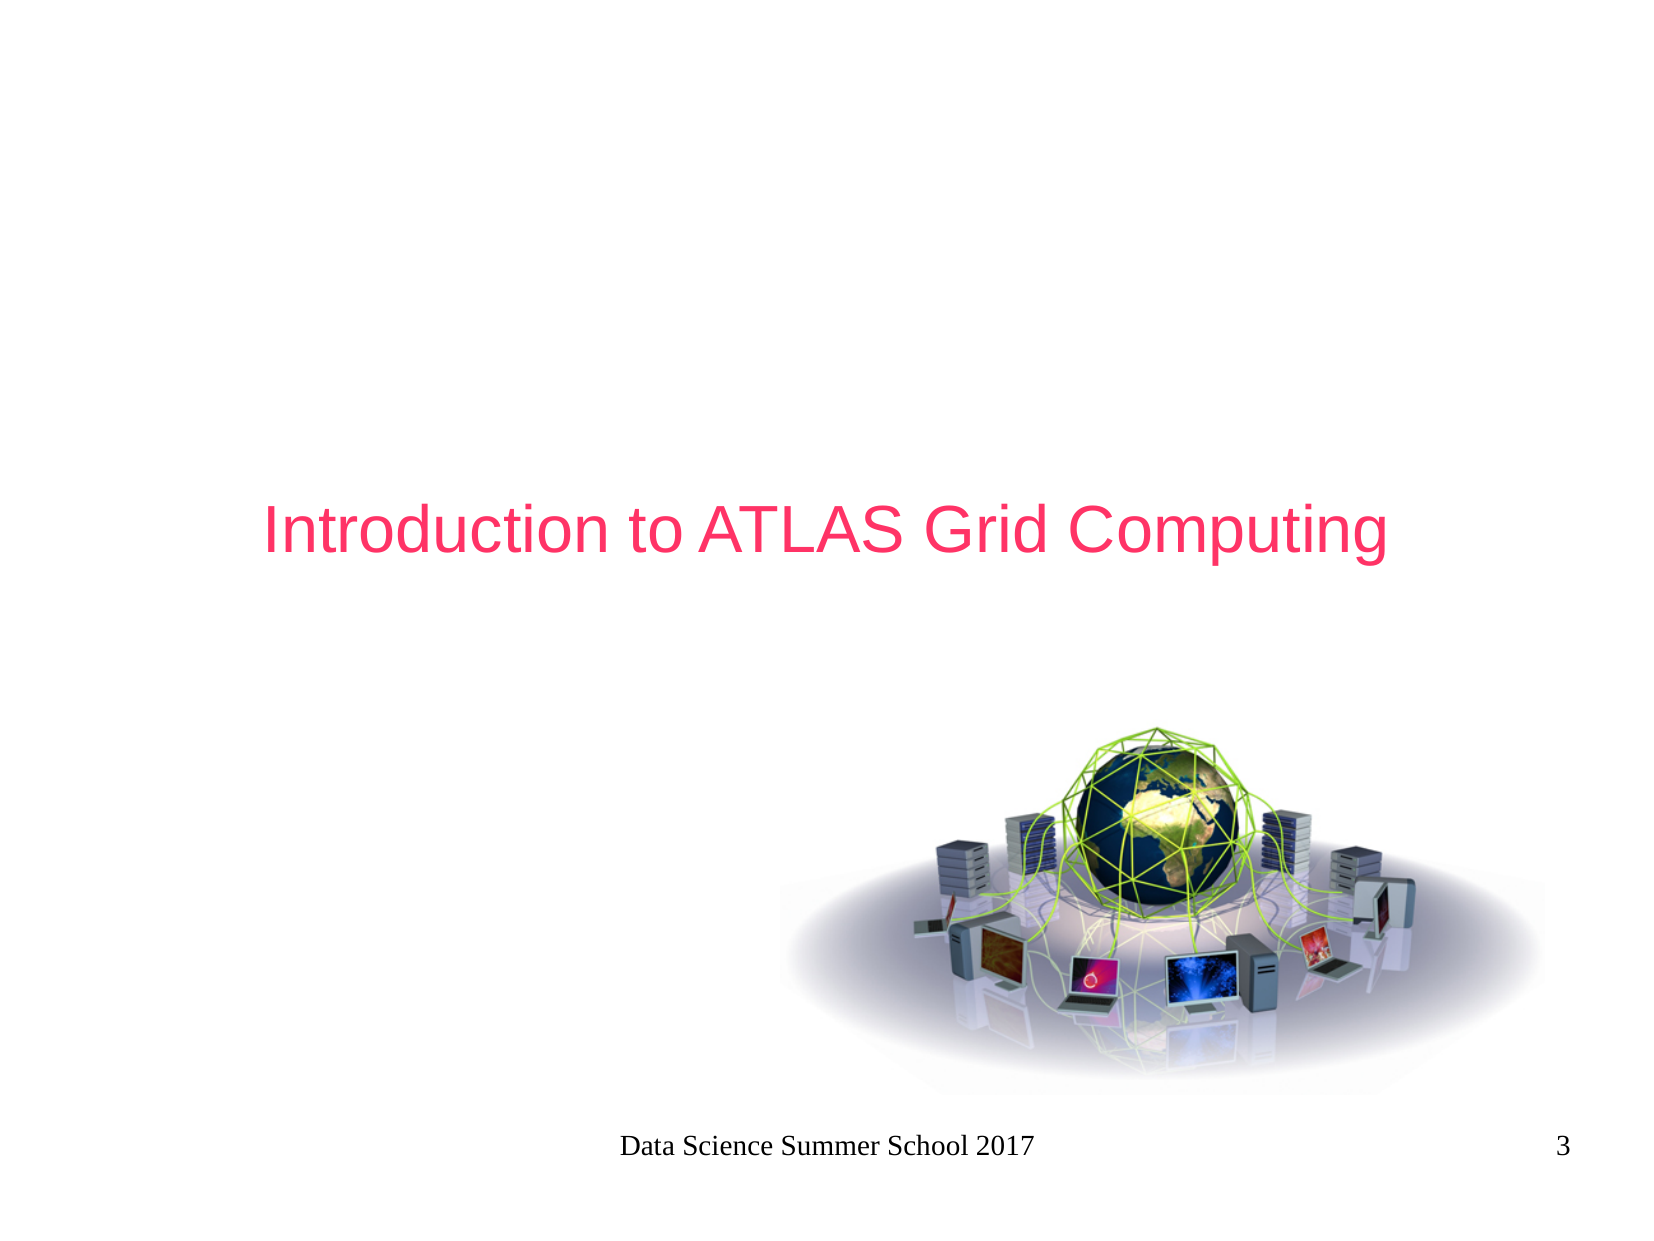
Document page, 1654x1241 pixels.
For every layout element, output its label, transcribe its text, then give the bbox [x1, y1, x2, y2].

picture [780, 719, 1545, 1096]
subtitle Introduction to ATLAS Grid Computing [82, 49, 1571, 1010]
